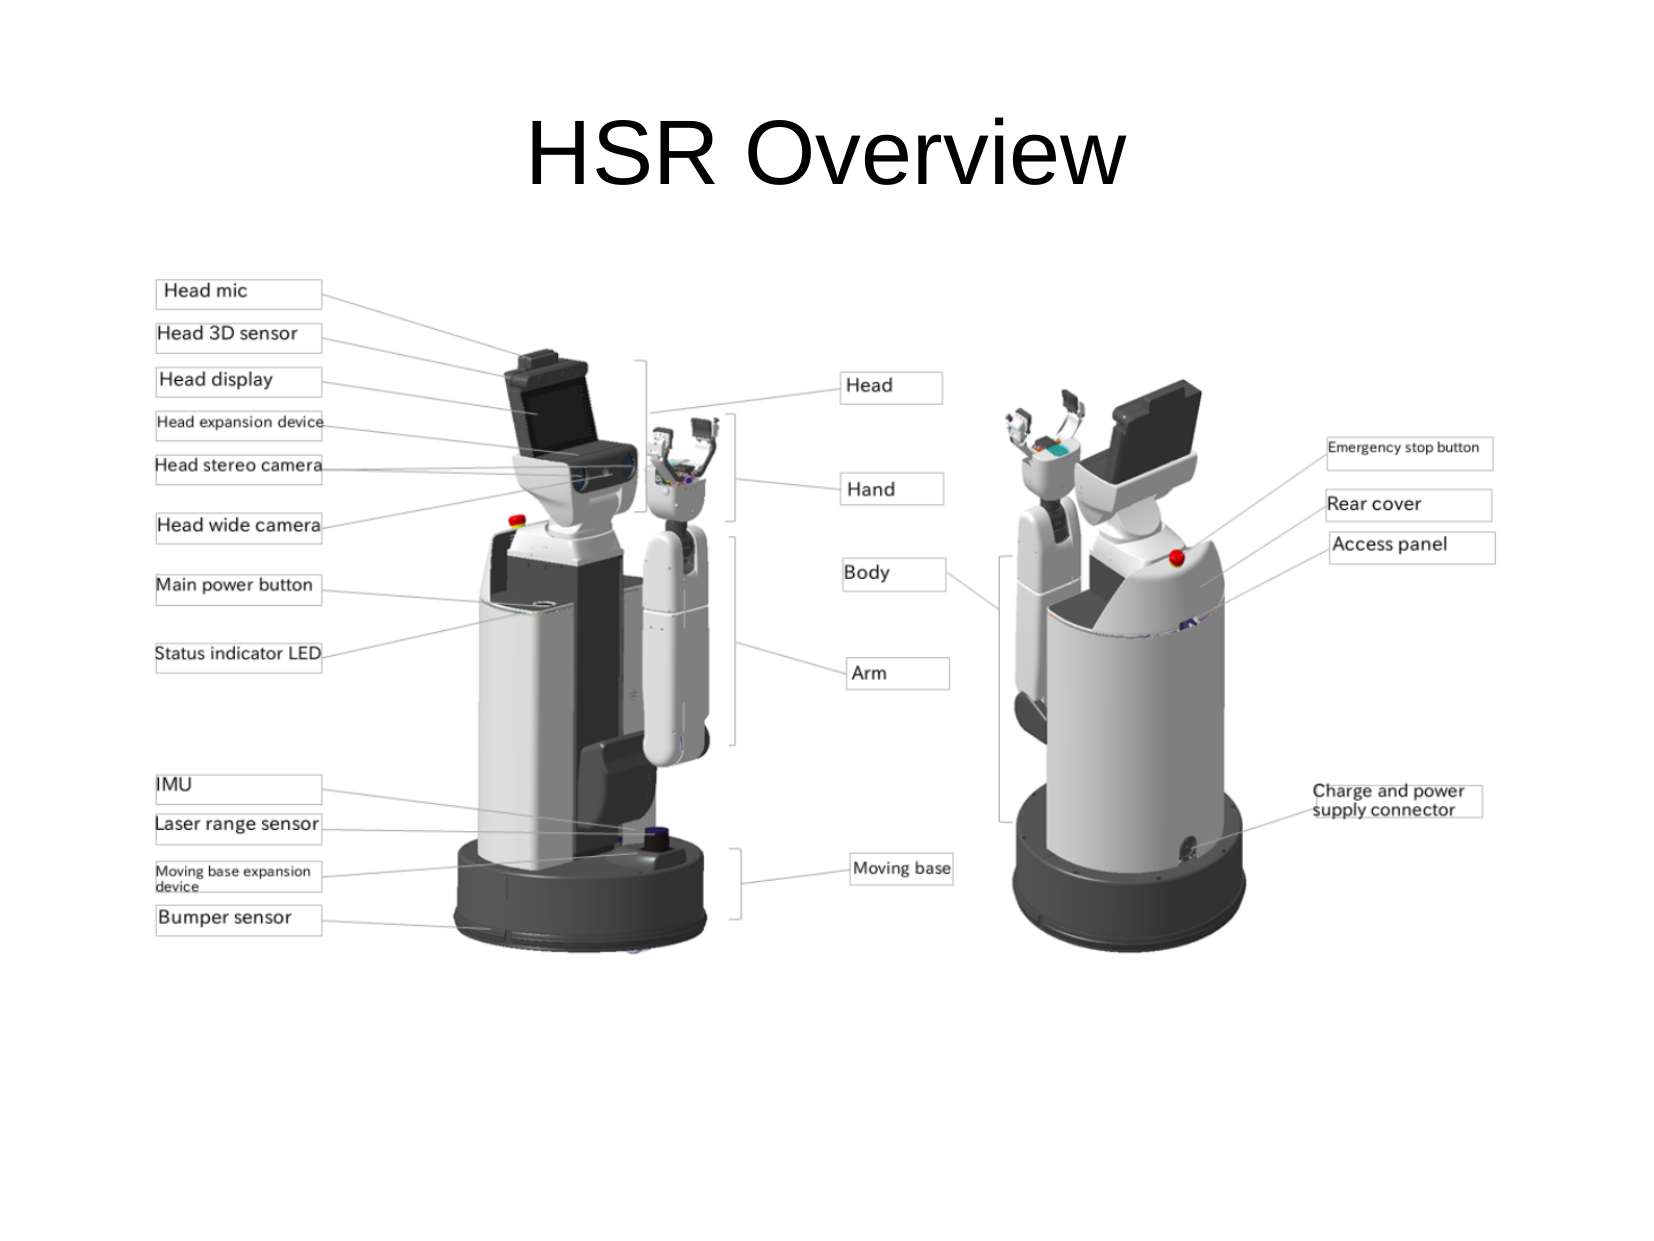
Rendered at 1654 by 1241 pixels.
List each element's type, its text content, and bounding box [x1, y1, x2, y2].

picture [134, 255, 1515, 990]
title HSR Overview [82, 49, 1571, 257]
